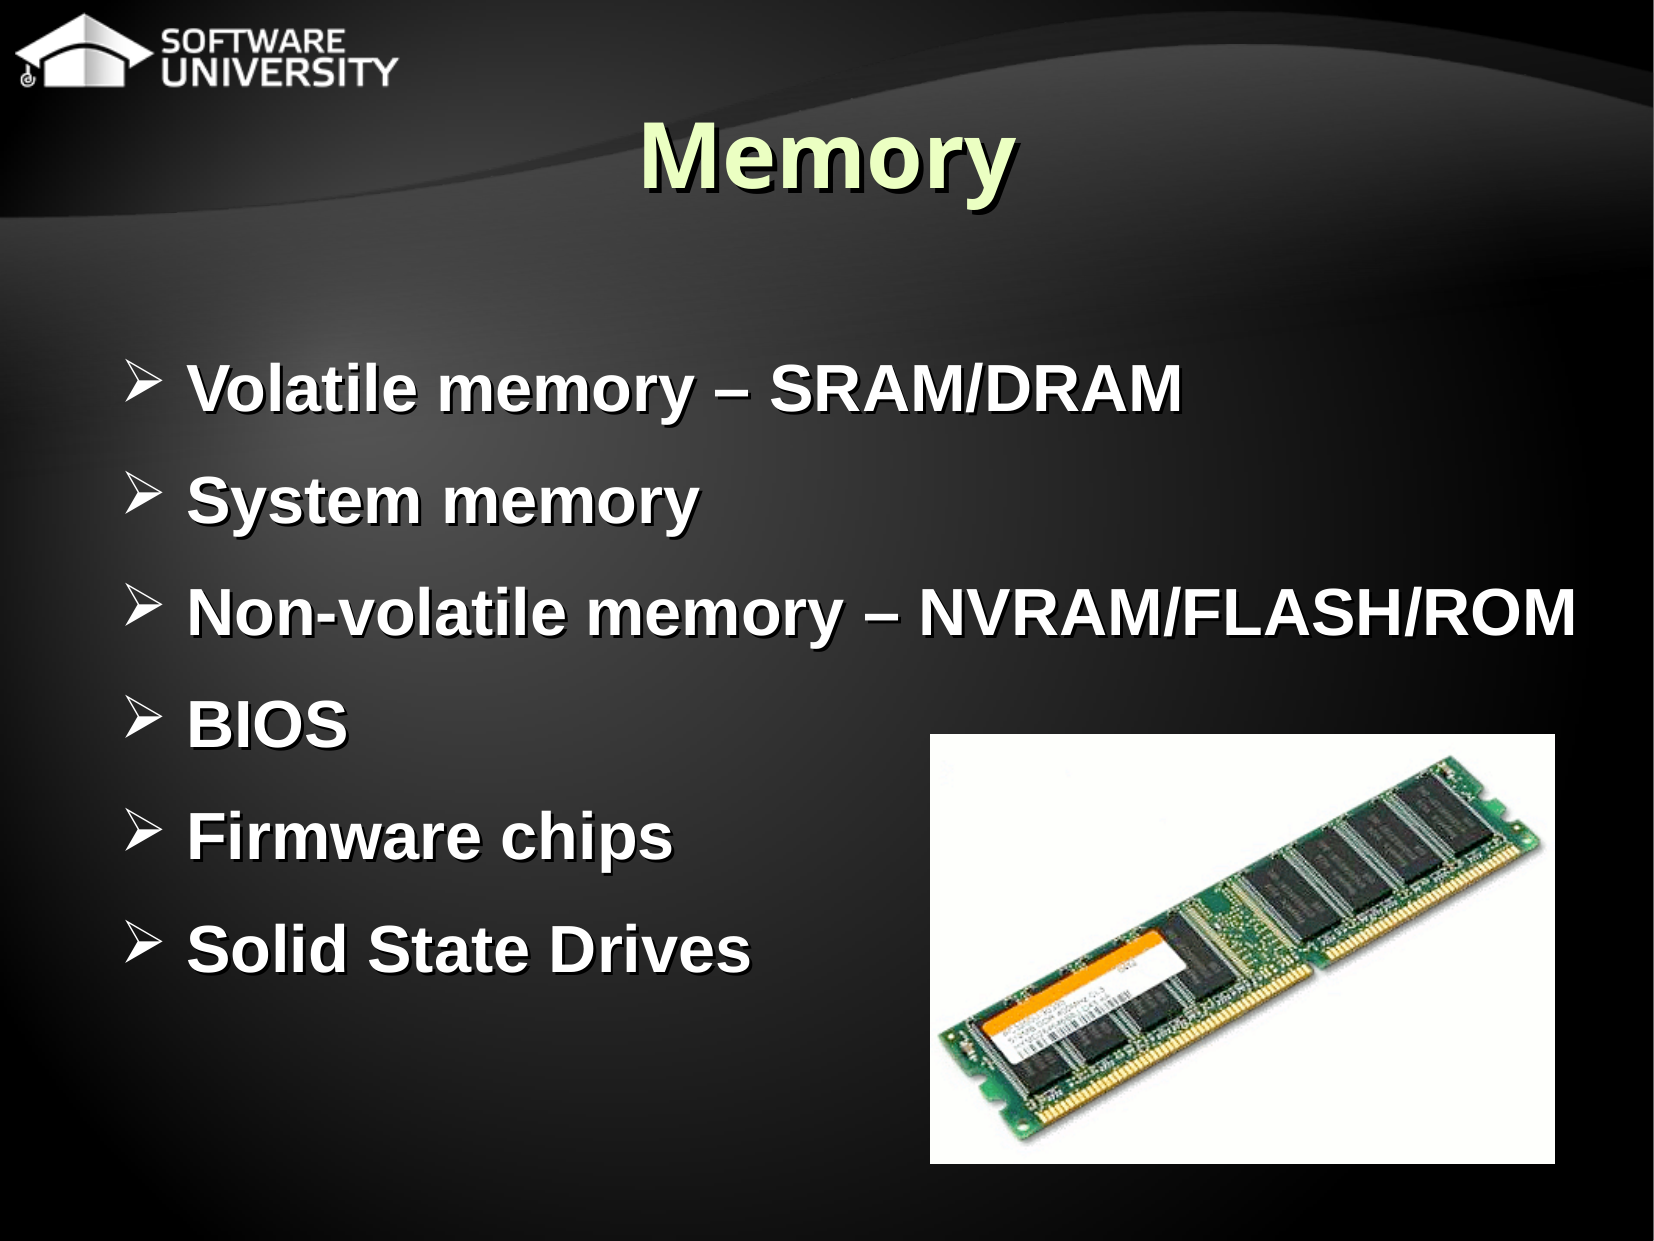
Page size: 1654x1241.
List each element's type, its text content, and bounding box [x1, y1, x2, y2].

title Memory [82, 49, 1571, 257]
subtitle Volatile memory – SRAM/DRAM System memory Non-volatile memory – NVRAM/FLASH/ROM BIOS Firmware chips Solid State Drives [120, 290, 1636, 1010]
picture [0, 0, 1654, 1241]
